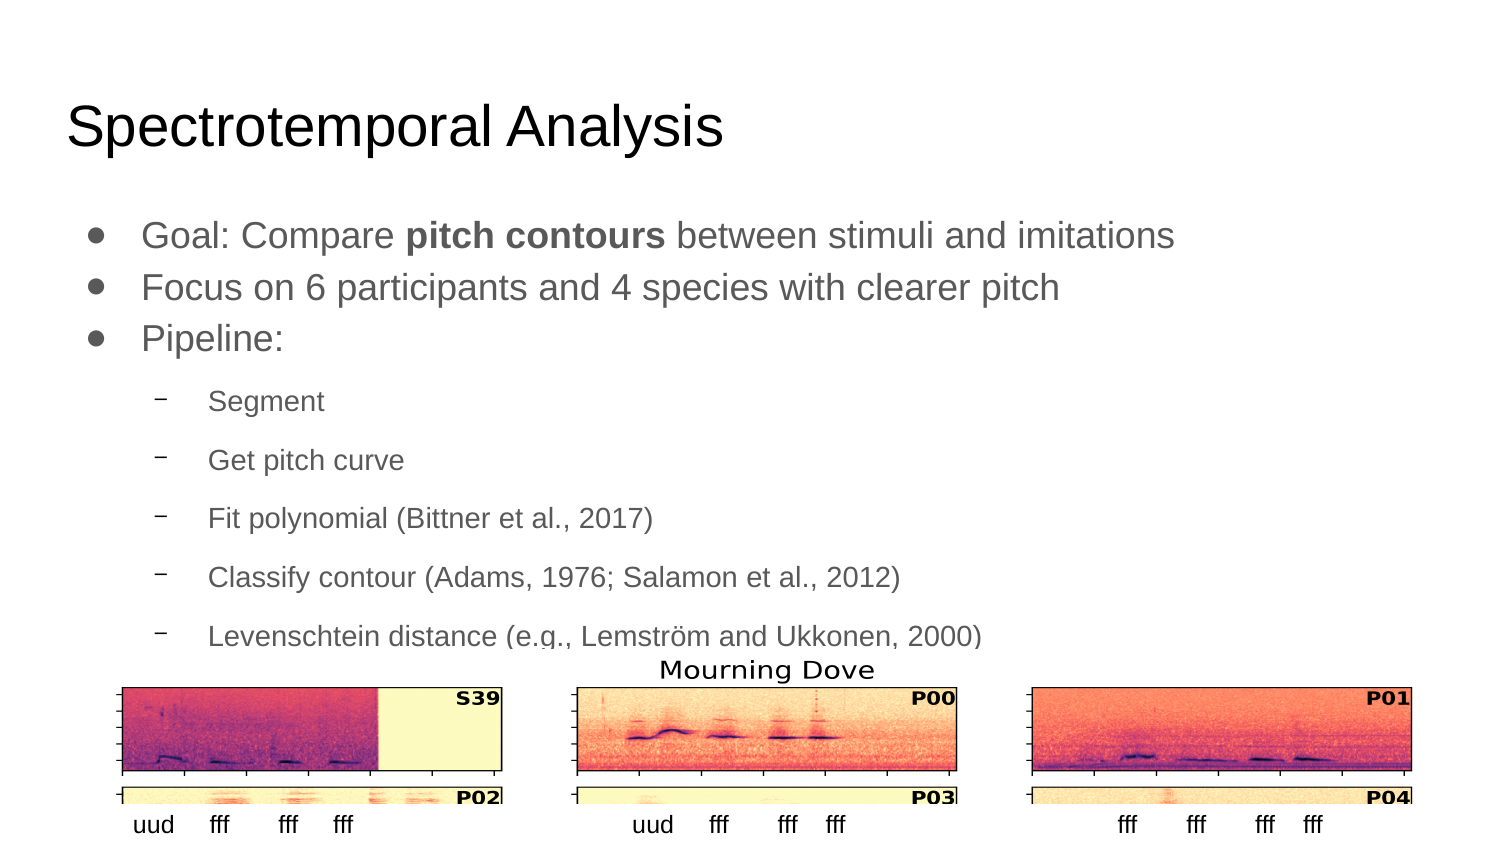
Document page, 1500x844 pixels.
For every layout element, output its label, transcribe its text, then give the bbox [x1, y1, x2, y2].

picture [80, 649, 1424, 804]
text_box uud fff fff fff uud fff fff fff fff fff fff fff [118, 803, 1430, 844]
title Spectrotemporal Analysis [51, 72, 1449, 167]
list Goal: Compare pitch contours between stimuli and imitations Focus on 6 participants and 4 species with clearer pitch Pipeline: Segment Get pitch curve Fit polynomial (Bittner et al., 2017) Classify contour (Adams, 1976; Salamon et al., 2012) Levenschtein distance (e.g., Lemström and Ukkonen, 2000) [51, 188, 1449, 750]
